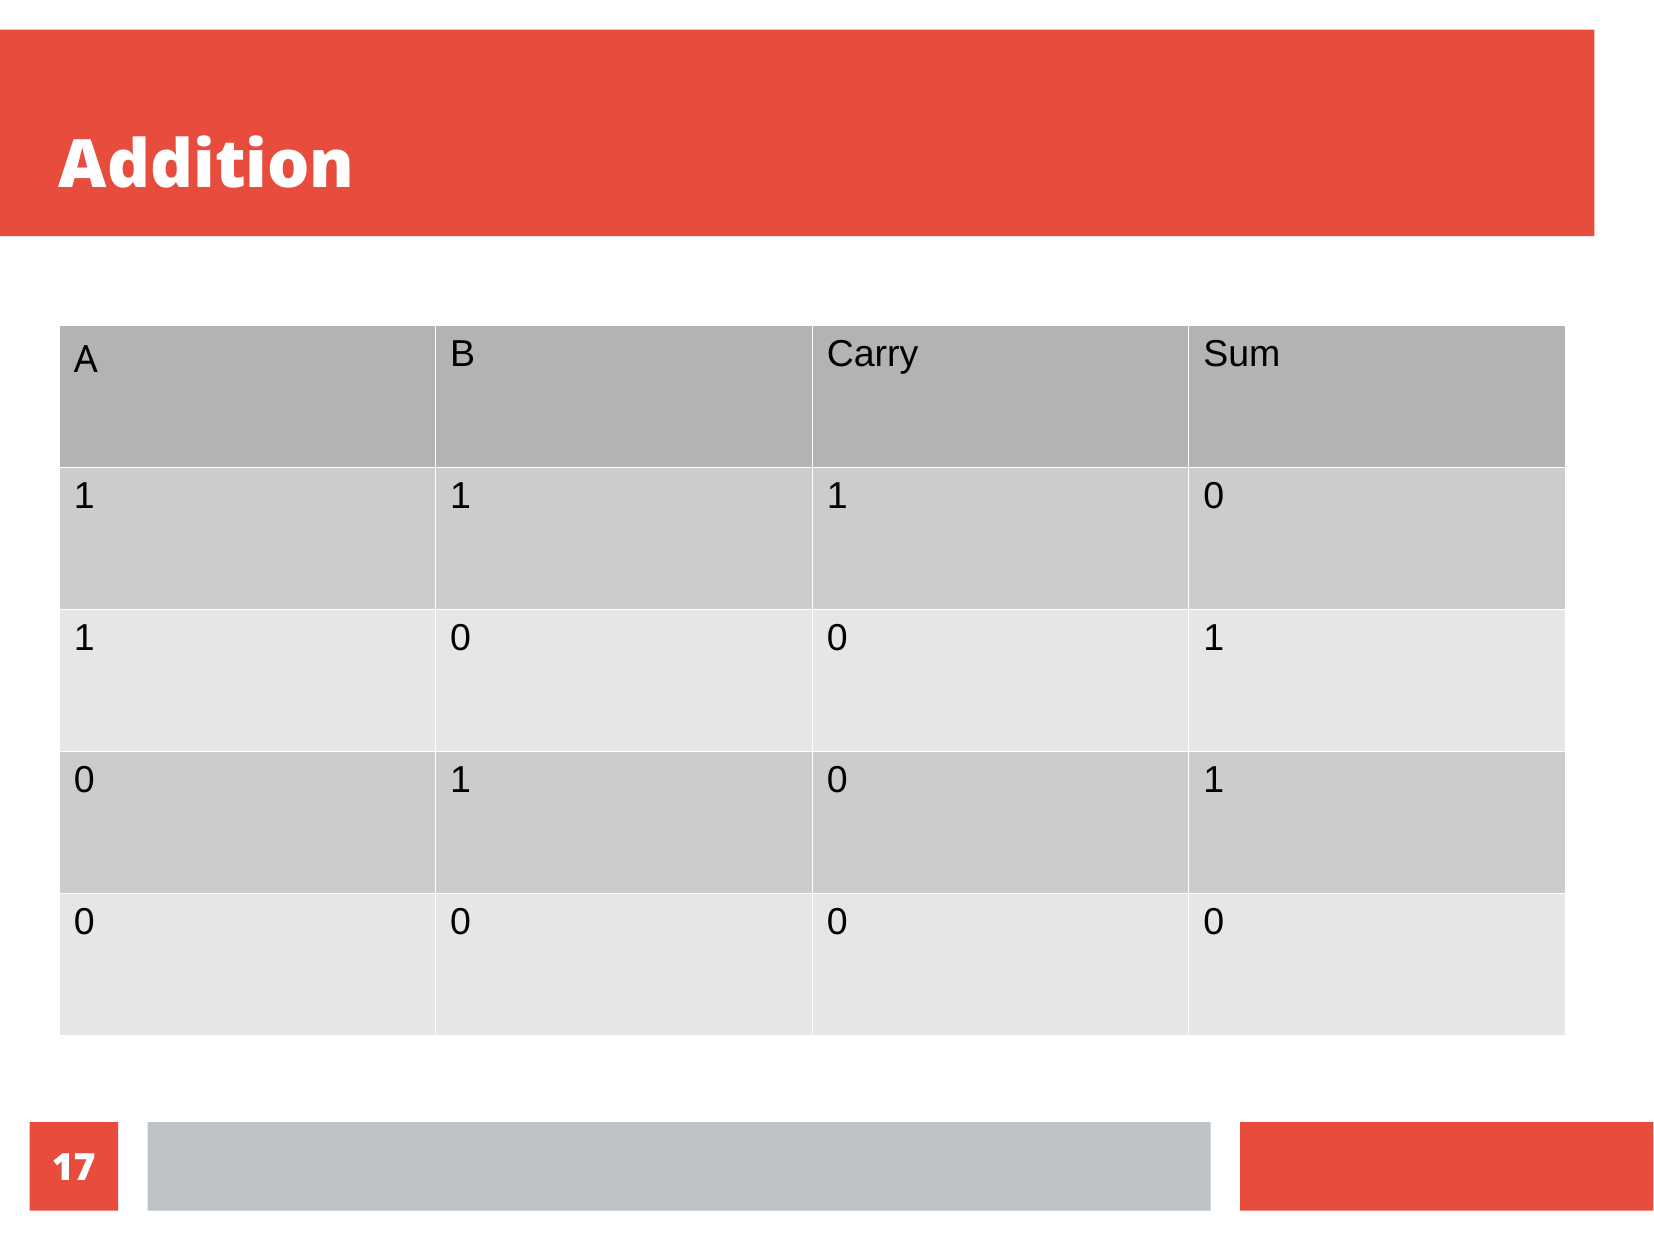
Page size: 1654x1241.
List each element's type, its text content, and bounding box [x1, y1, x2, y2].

table_cell 1 [813, 468, 1188, 609]
table_header Sum [1189, 326, 1565, 467]
table_cell 0 [436, 894, 812, 1035]
table_cell 1 [1189, 752, 1565, 893]
table_cell 0 [813, 752, 1188, 893]
table_cell 0 [1189, 894, 1565, 1035]
table_cell 0 [813, 894, 1188, 1035]
table_header A [60, 326, 435, 467]
table_cell 0 [1189, 468, 1565, 609]
title Addition [59, 59, 1595, 207]
table_cell 0 [60, 752, 435, 893]
table_header Carry [813, 326, 1188, 467]
table_cell 1 [60, 610, 435, 751]
table_header B [436, 326, 812, 467]
table_cell 1 [60, 468, 435, 609]
table_cell 0 [813, 610, 1188, 751]
table_cell 1 [436, 752, 812, 893]
table_cell 0 [436, 610, 812, 751]
table_cell 1 [436, 468, 812, 609]
table_cell 0 [60, 894, 435, 1035]
table_cell 1 [1189, 610, 1565, 751]
